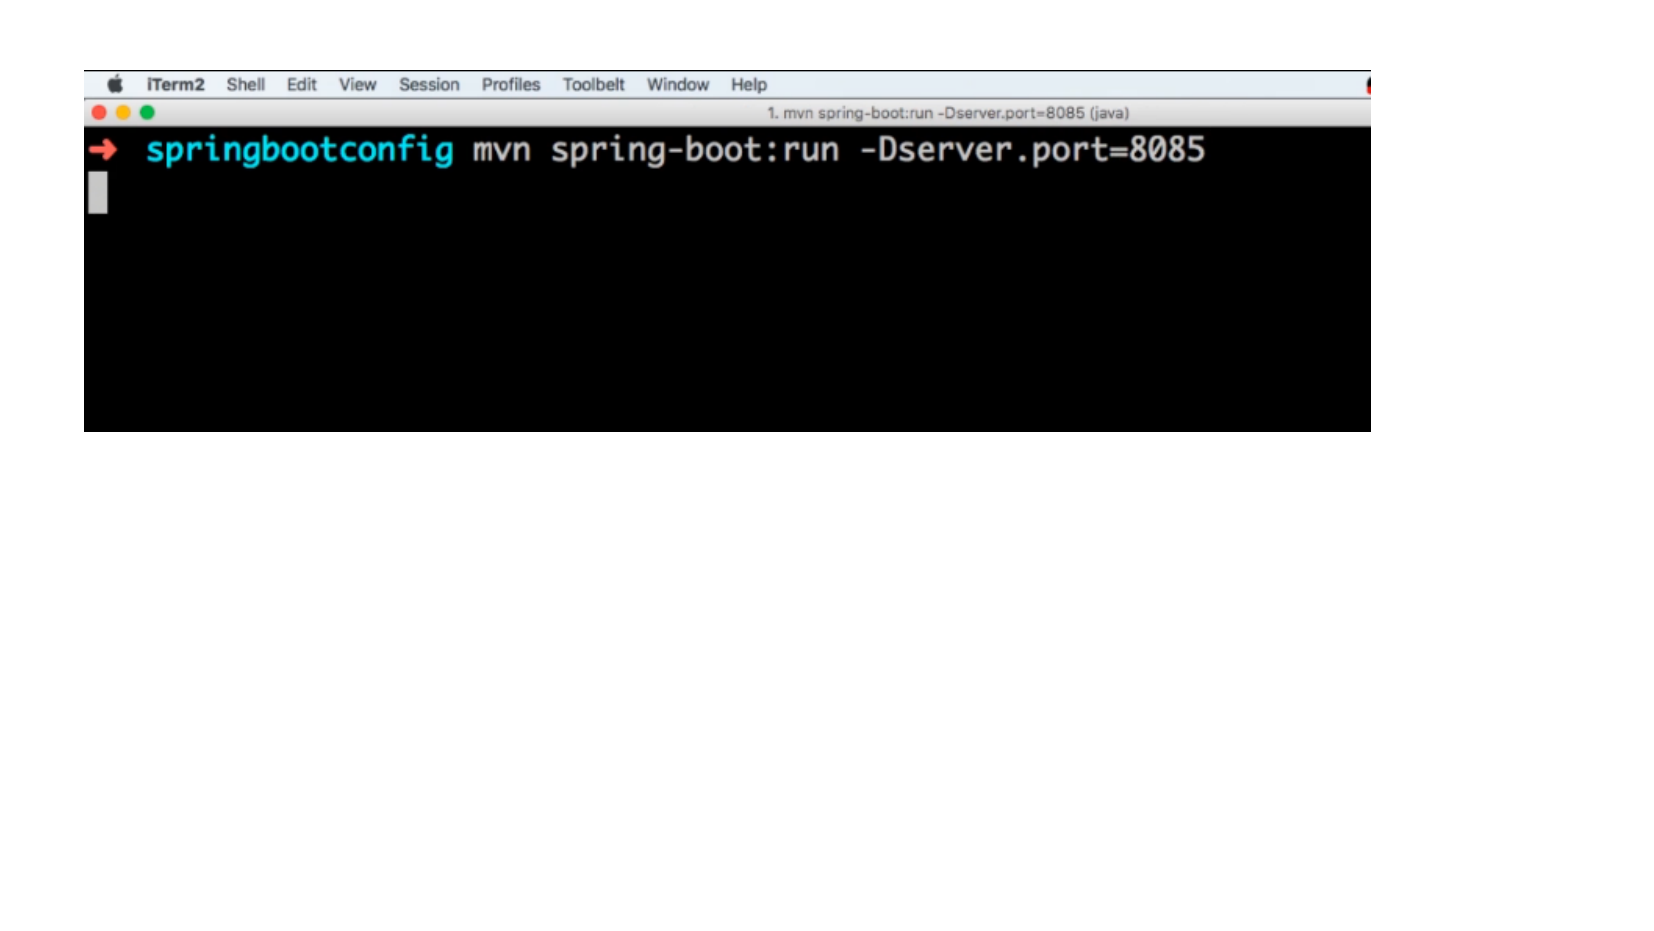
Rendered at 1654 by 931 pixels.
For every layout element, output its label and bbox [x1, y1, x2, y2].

picture [84, 70, 1371, 432]
